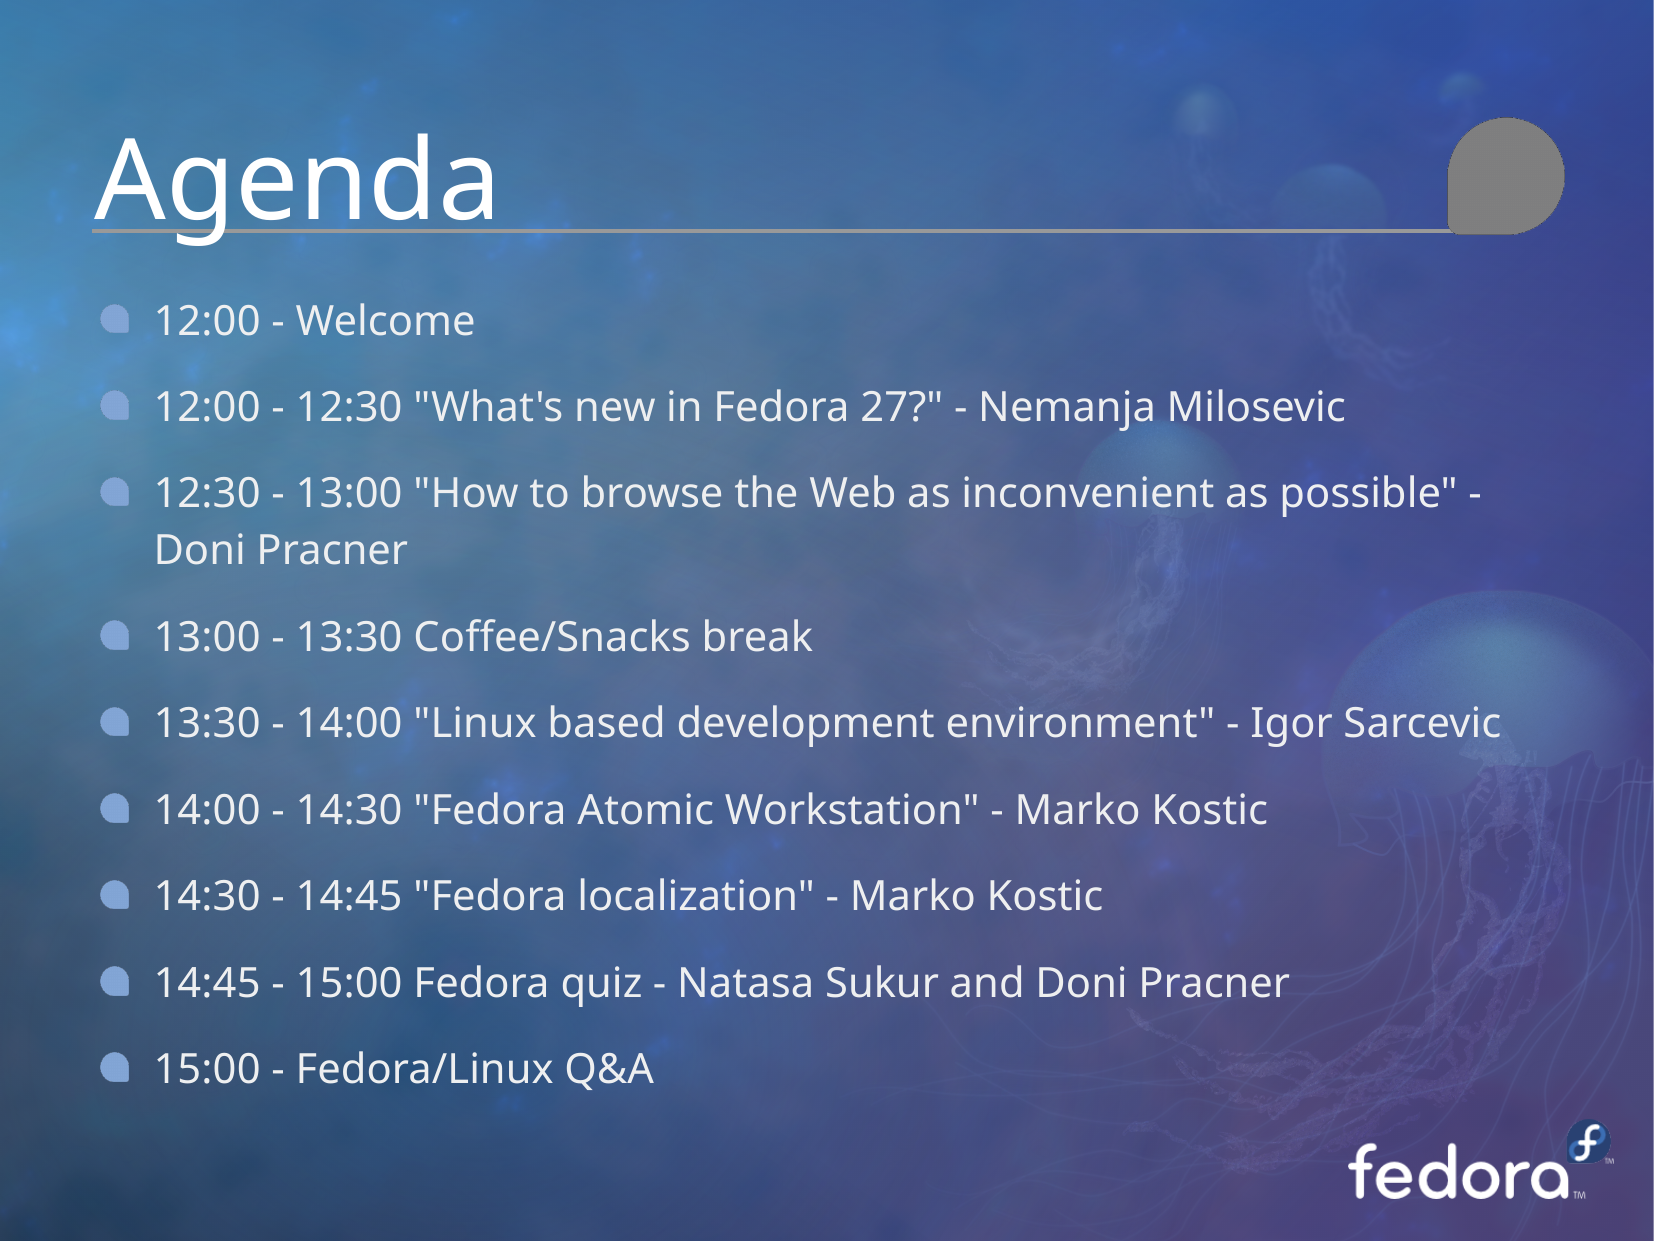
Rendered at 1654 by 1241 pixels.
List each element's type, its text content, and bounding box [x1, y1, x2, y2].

list 12:00 - Welcome 12:00 - 12:30 "What's new in Fedora 27?" - Nemanja Milosevic 12:30 - 13:00 "How to browse the Web as inconvenient as possible" - Doni Pracner 13:00 - 13:30 Coffee/Snacks break 13:30 - 14:00 "Linux based development environment" - Igor Sarcevic 14:00 - 14:30 "Fedora Atomic Workstation" - Marko Kostic 14:30 - 14:45 "Fedora localization" - Marko Kostic 14:45 - 15:00 Fedora quiz - Natasa Sukur and Doni Pracner 15:00 - Fedora/Linux Q&A [82, 290, 1571, 1094]
picture [0, 0, 1654, 1241]
title Agenda [94, 100, 1426, 251]
